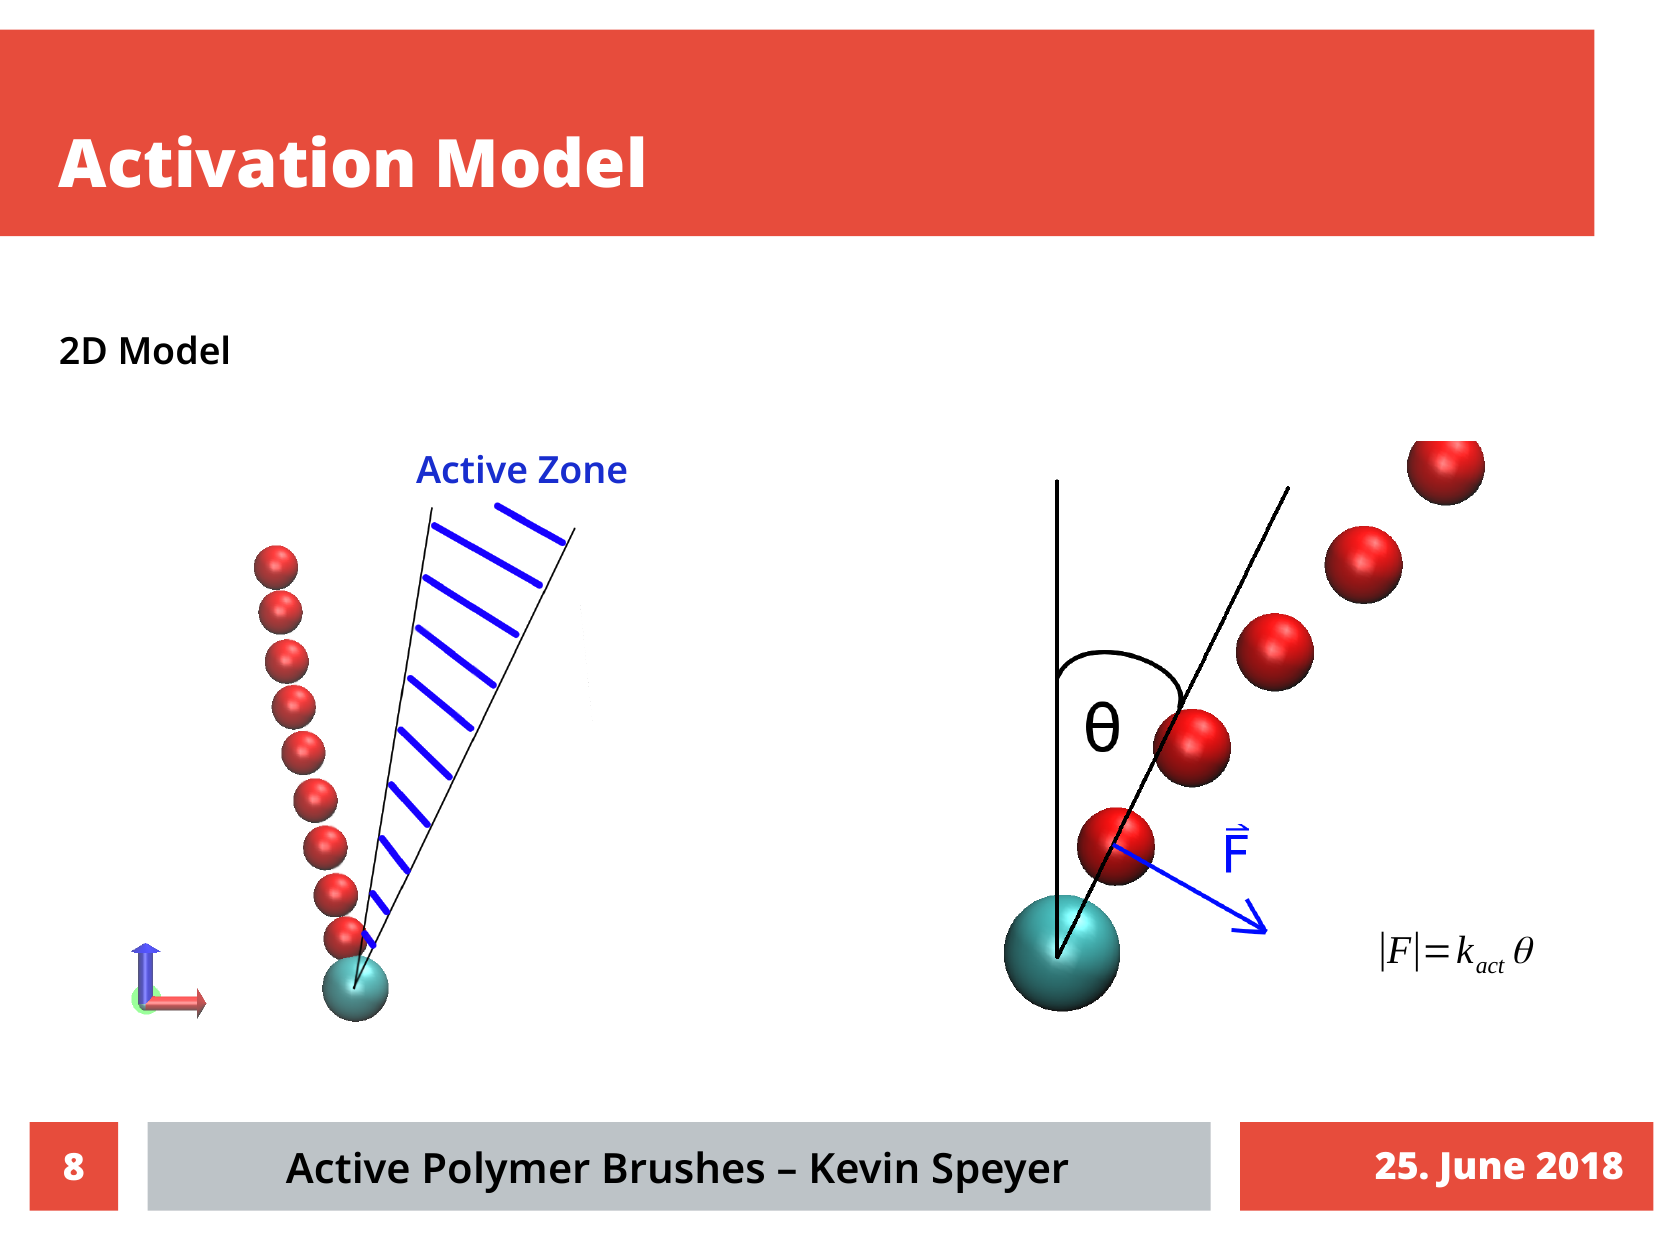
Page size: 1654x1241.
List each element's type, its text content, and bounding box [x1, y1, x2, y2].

title Activation Model [59, 59, 1595, 207]
list 2D Model [59, 324, 630, 419]
text_box Active Polymer Brushes – Kevin Speyer [149, 1138, 1206, 1198]
picture [944, 441, 1494, 1043]
picture [82, 443, 621, 1099]
chart [1364, 929, 1551, 1023]
list Active Zone [416, 443, 690, 515]
